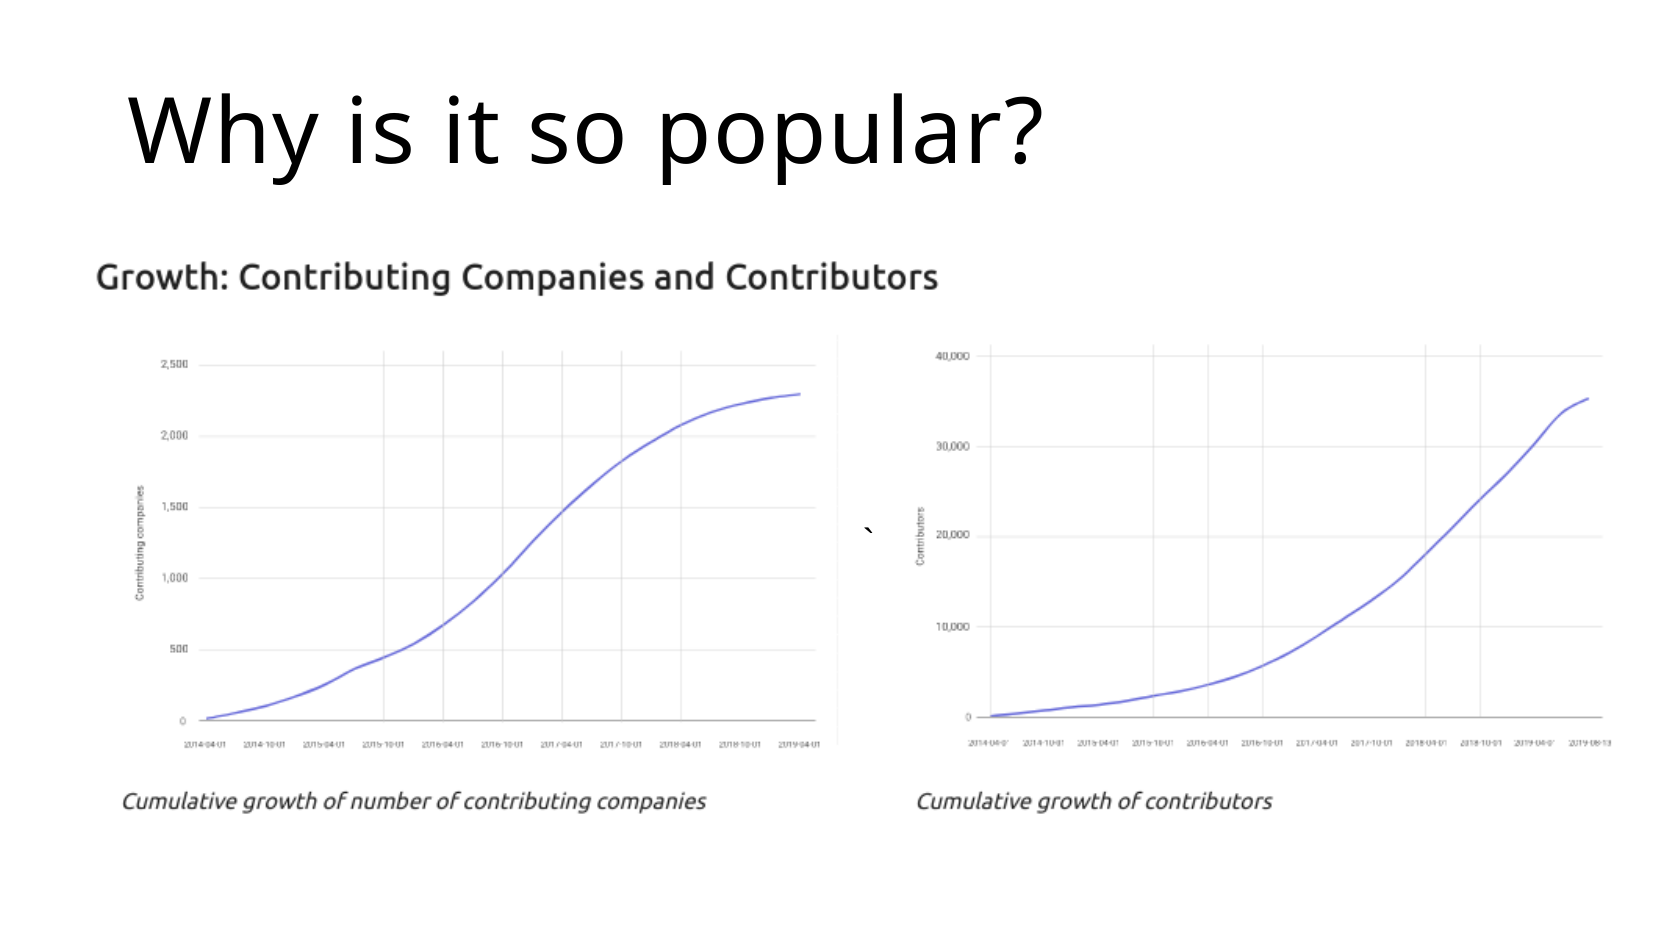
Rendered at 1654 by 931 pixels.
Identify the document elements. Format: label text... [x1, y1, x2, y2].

title Why is it so popular? [127, 69, 1654, 187]
picture [58, 232, 1654, 853]
